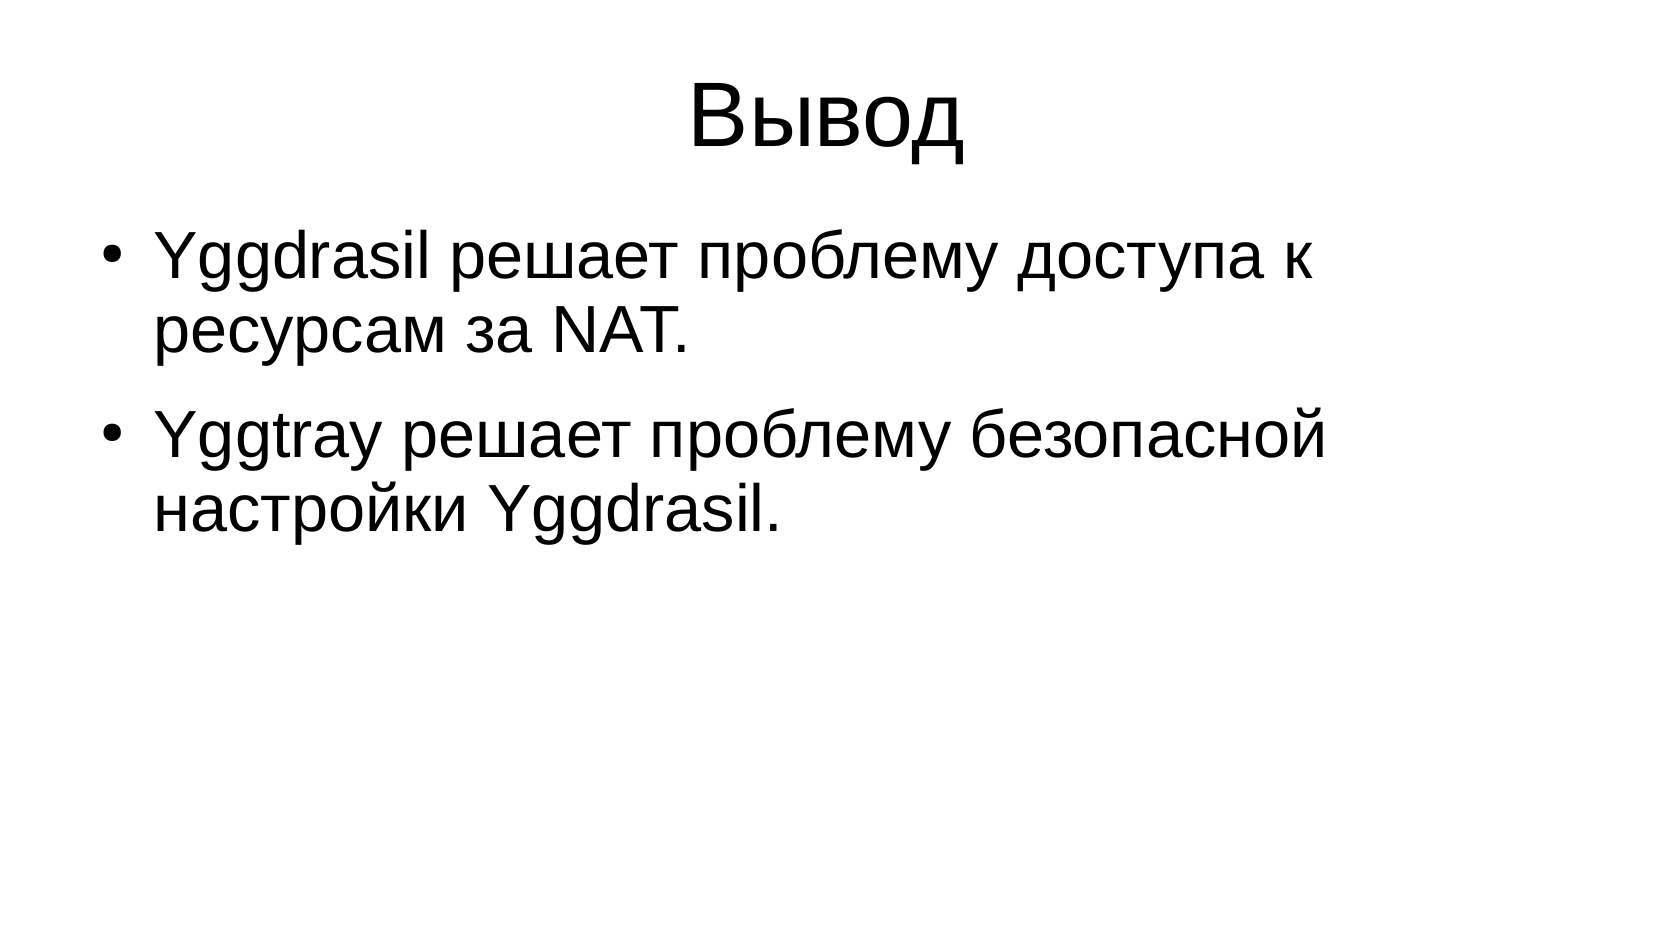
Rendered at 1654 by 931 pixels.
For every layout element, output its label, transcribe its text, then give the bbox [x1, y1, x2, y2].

title Вывод [82, 37, 1571, 193]
list Yggdrasil решает проблему доступа к ресурсам за NAT. Yggtray решает проблему безопасной настройки Yggdrasil. [82, 217, 1571, 758]
